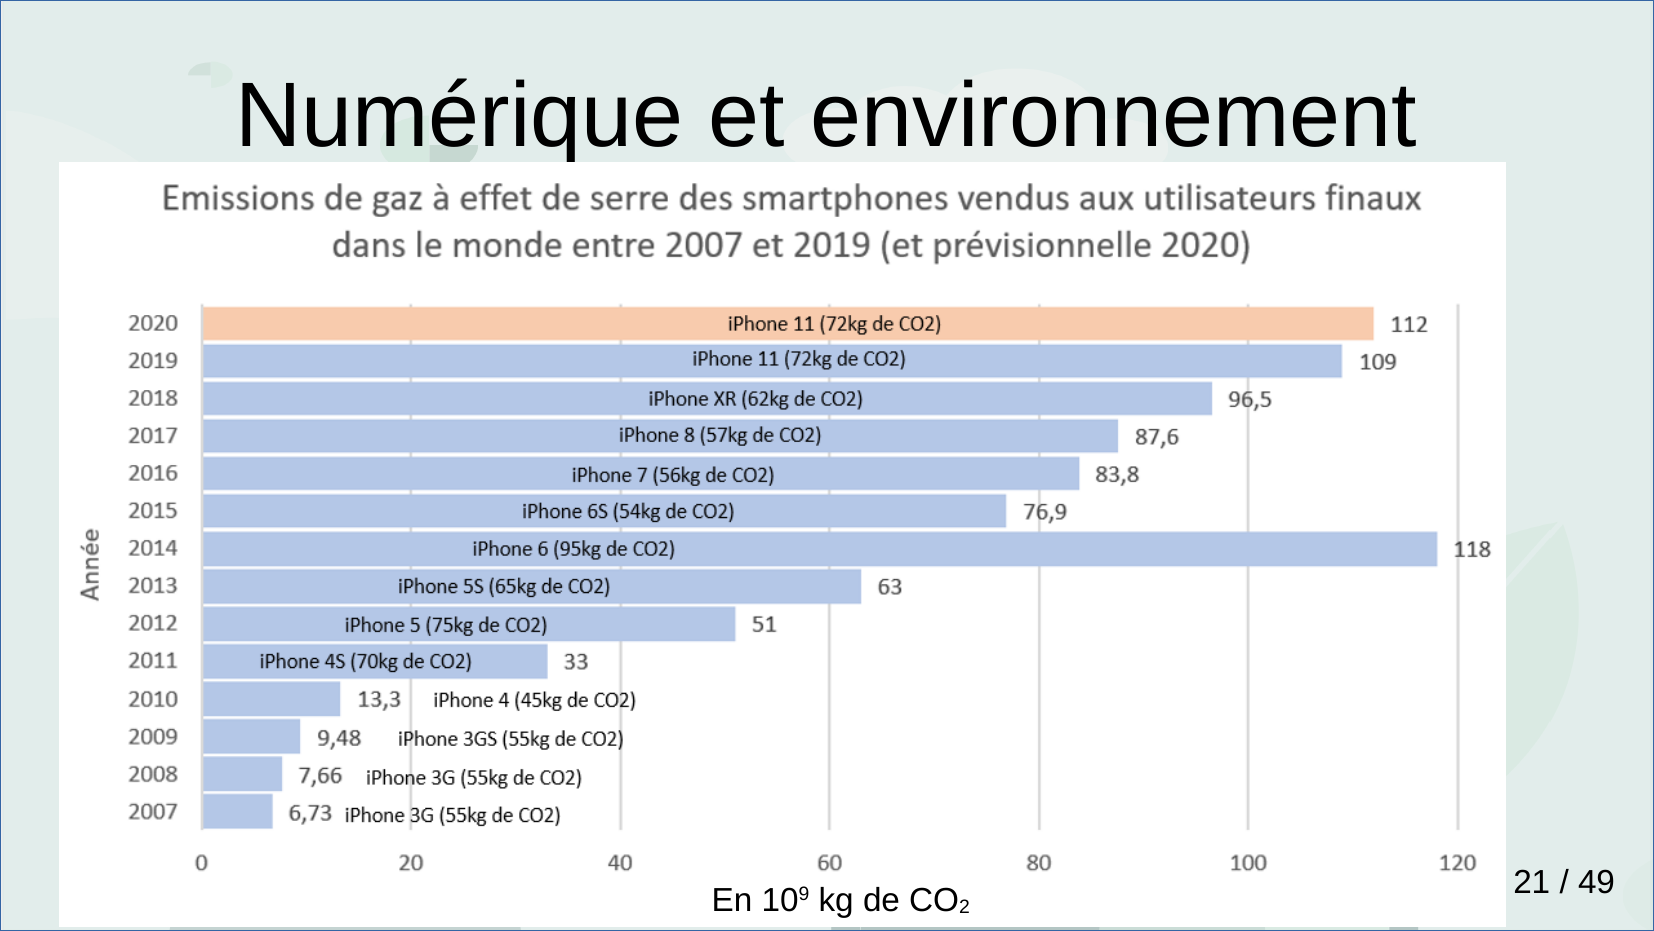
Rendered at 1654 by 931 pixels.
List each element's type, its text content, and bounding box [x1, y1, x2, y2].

title Numérique et environnement [82, 37, 1571, 193]
text_box <number> / 49 [1506, 855, 1630, 926]
text_box En 109 kg de CO2 [696, 874, 1052, 926]
picture [59, 162, 1506, 927]
text_box [0, 0, 1654, 931]
